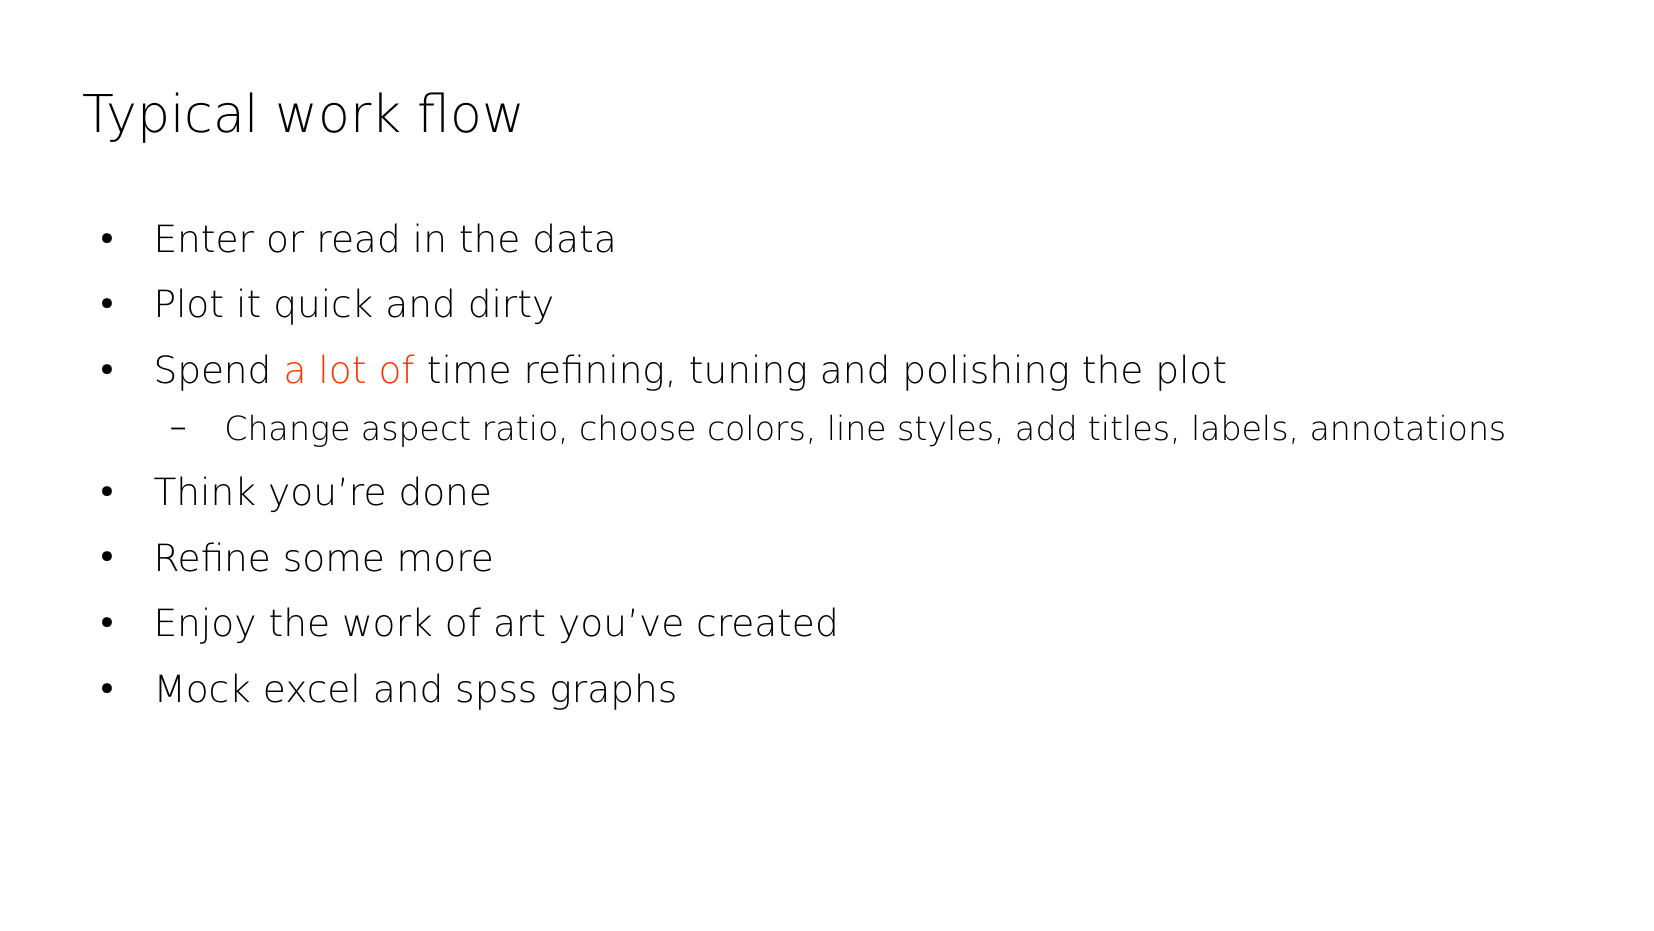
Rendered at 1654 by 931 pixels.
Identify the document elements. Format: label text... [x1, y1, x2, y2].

list Enter or read in the data Plot it quick and dirty Spend a lot of time refining, tuning and polishing the plot Change aspect ratio, choose colors, line styles, add titles, labels, annotations Think you’re done Refine some more Enjoy the work of art you’ve created Mock excel and spss graphs [82, 217, 1571, 758]
title Typical work flow [82, 37, 1571, 193]
